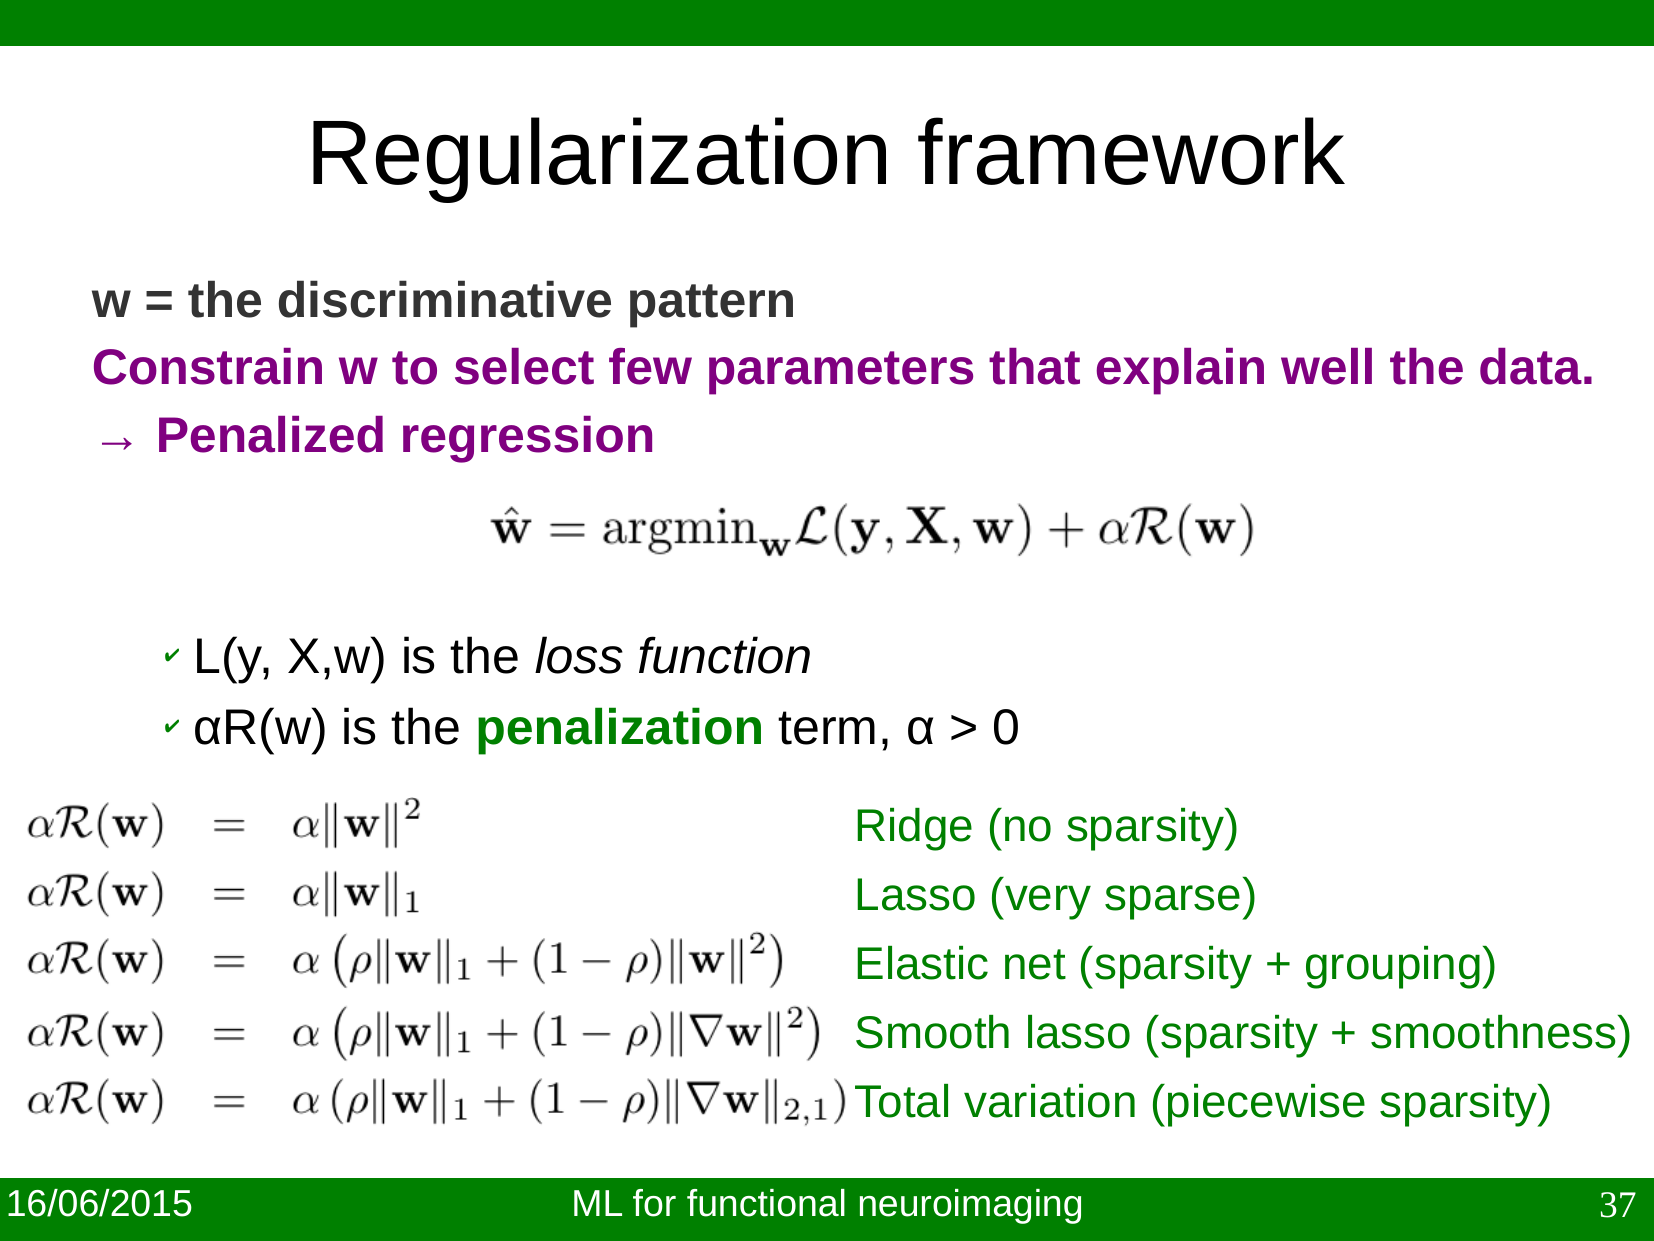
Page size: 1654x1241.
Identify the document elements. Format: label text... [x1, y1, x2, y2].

text_box Ridge (no sparsity) Lasso (very sparse) Elastic net (sparsity + grouping) Smooth lasso (sparsity + smoothness) Total variation (piecewise sparsity) [840, 792, 1649, 1135]
text_box L(y, X,w) is the loss function αR(w) is the penalization term, α > 0 [150, 621, 1630, 797]
picture [25, 797, 840, 1128]
title Regularization framework [82, 56, 1571, 250]
picture [480, 494, 1258, 564]
text_box w = the discriminative pattern Constrain w to select few parameters that explain well the data. → Penalized regression [77, 264, 1619, 472]
